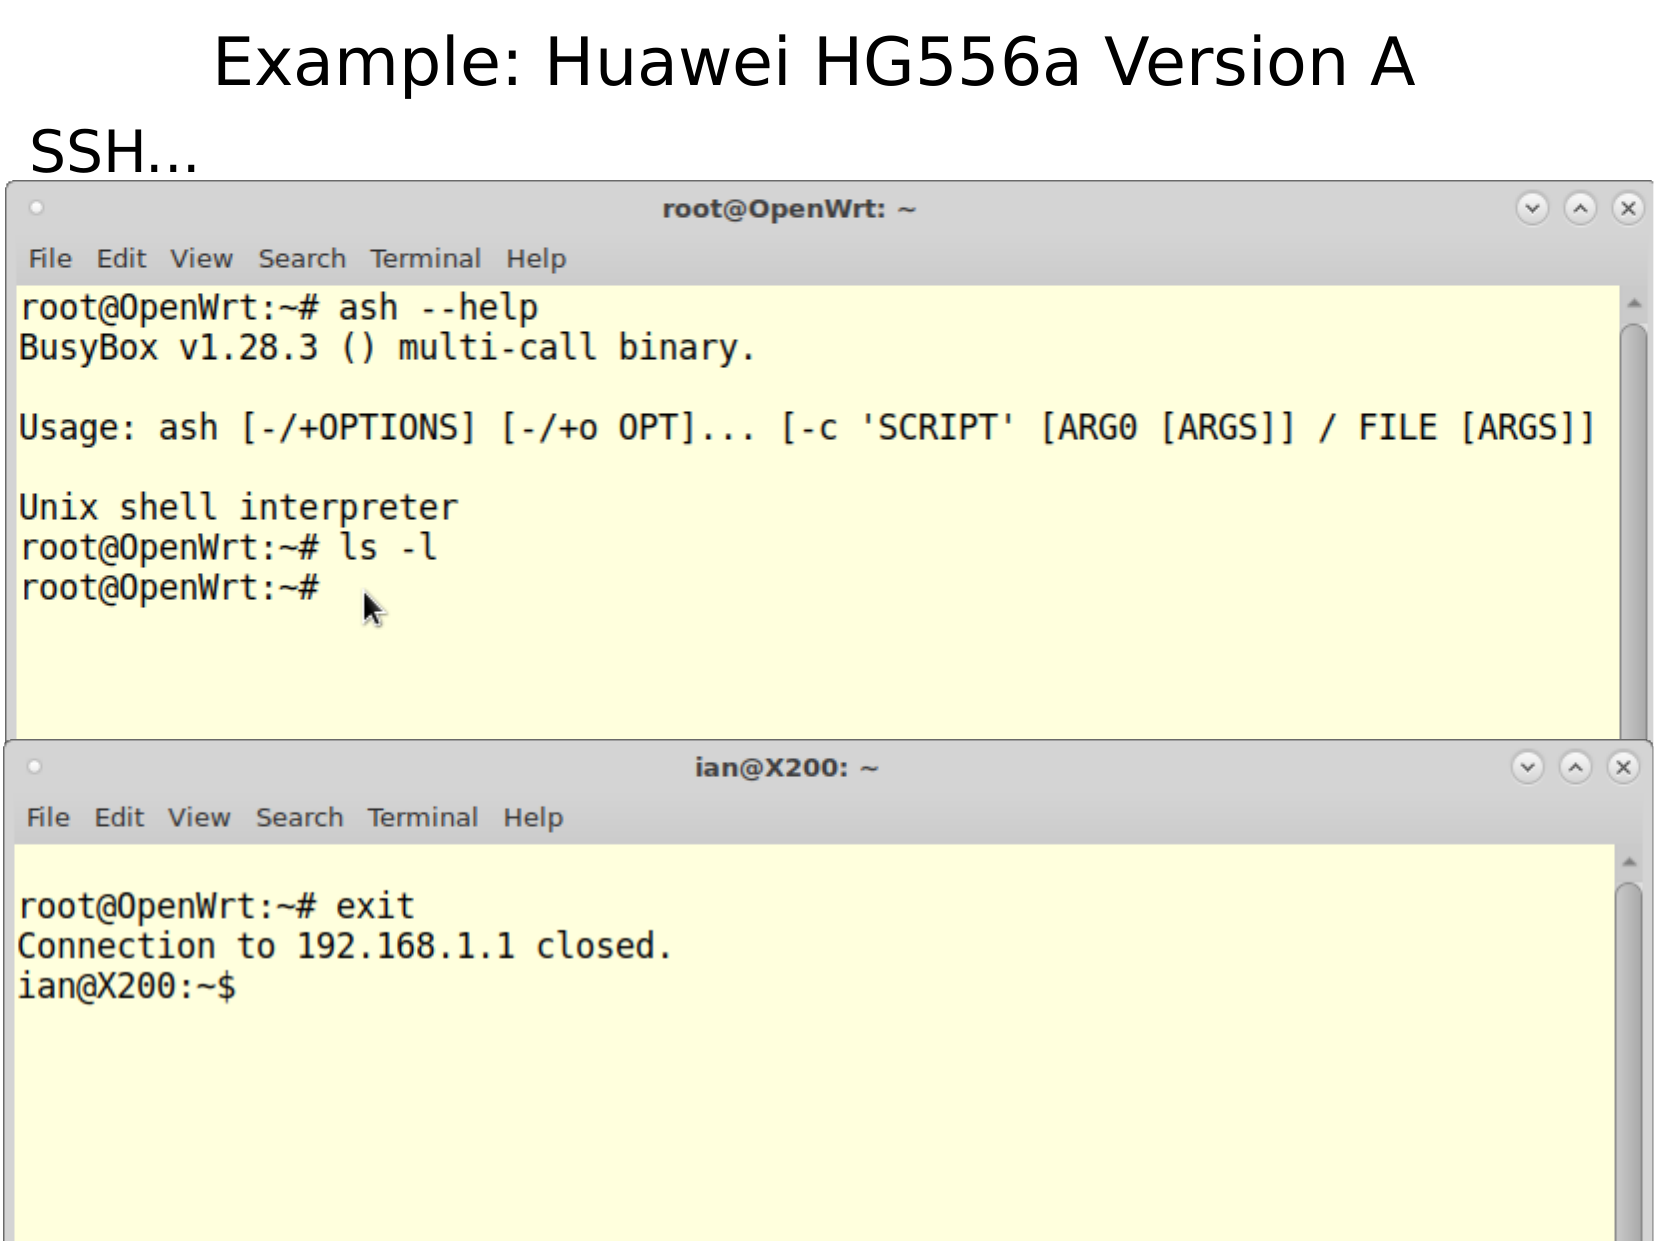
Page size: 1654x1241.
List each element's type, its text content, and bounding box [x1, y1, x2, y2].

picture [3, 180, 1654, 1241]
text_box SSH... [14, 111, 1645, 180]
title Example: Huawei HG556a Version A [70, 23, 1560, 102]
